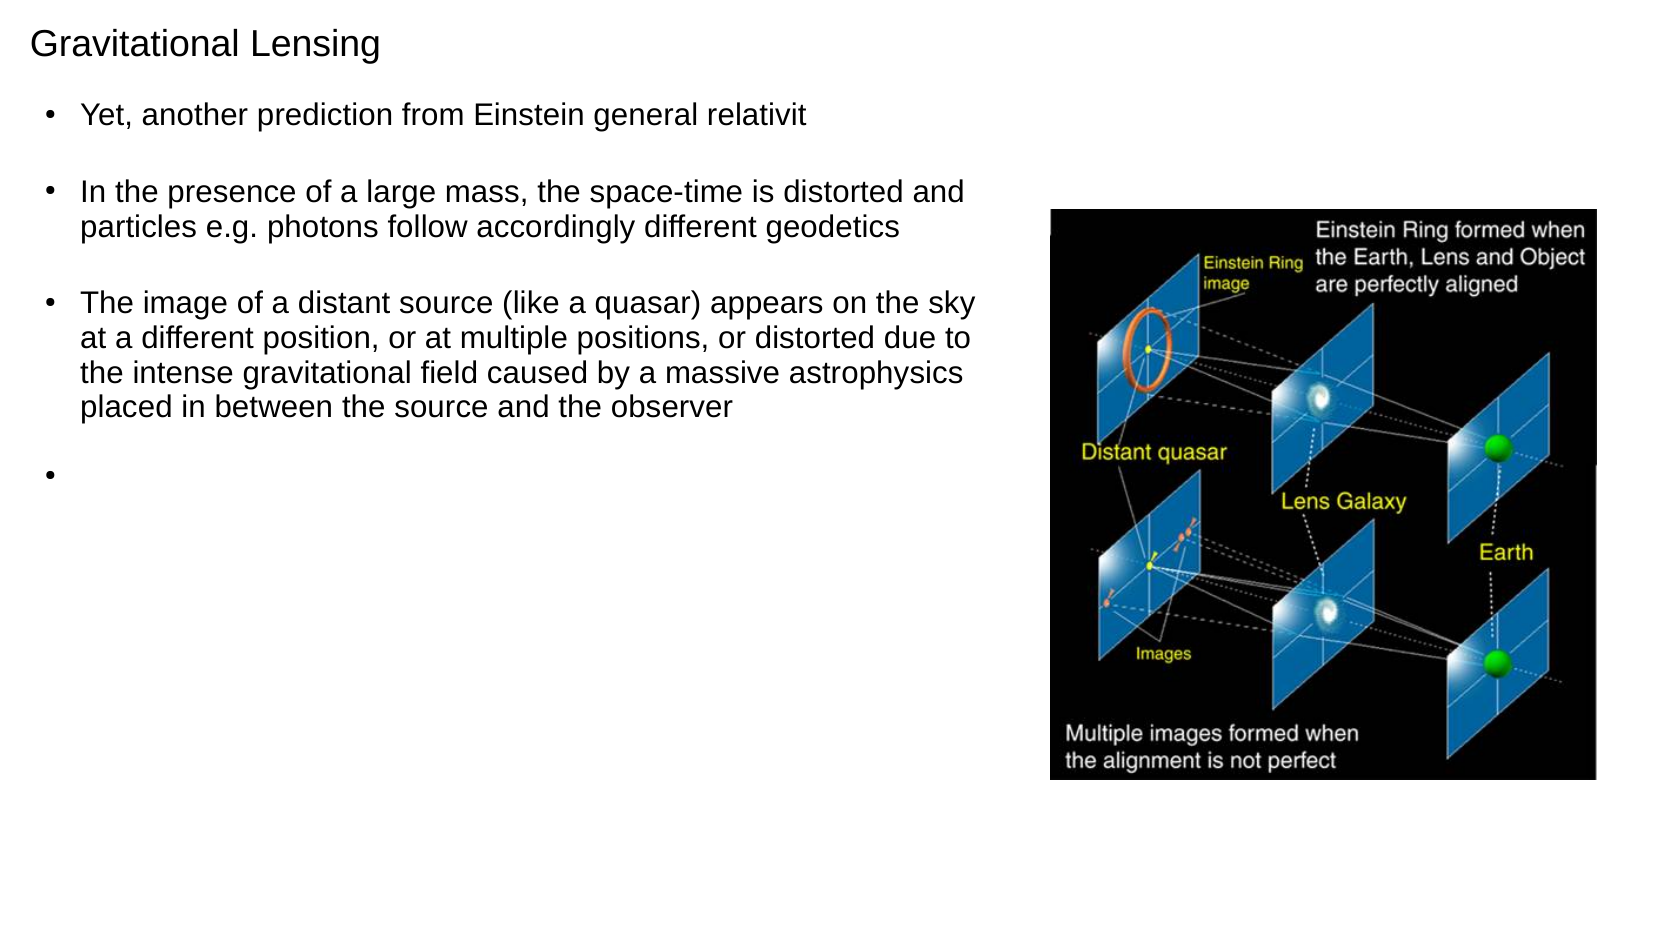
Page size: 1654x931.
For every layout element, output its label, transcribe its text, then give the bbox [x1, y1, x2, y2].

text_box Gravitational Lensing [15, 15, 1591, 72]
text_box Yet, another prediction from Einstein general relativit In the presence of a large mass, the space-time is distorted and particles e.g. photons follow accordingly different geodetics The image of a distant source (like a quasar) appears on the sky at a different position, or at multiple positions, or distorted due to the intense gravitational field caused by a massive astrophysics placed in between the source and the observer [30, 90, 1021, 670]
picture [1050, 209, 1597, 781]
